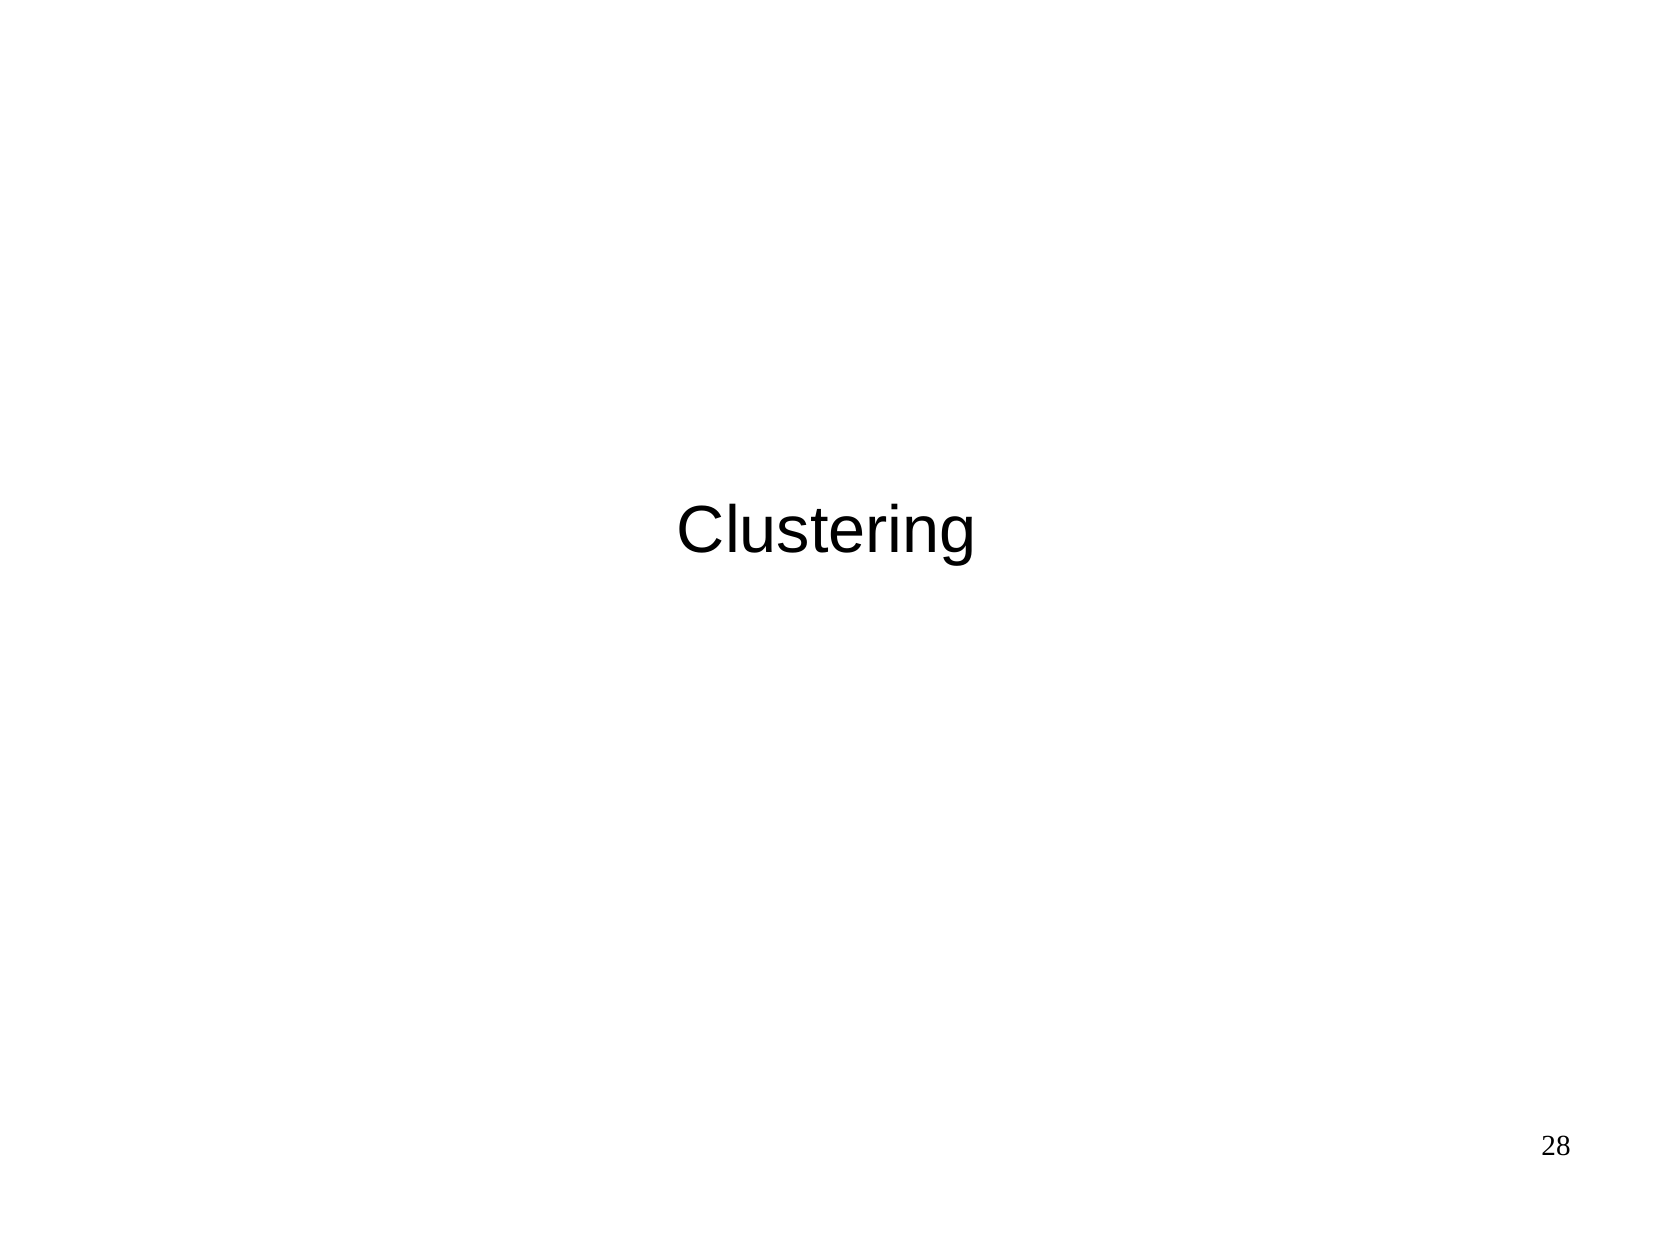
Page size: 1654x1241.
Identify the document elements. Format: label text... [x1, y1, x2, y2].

subtitle Clustering [82, 49, 1571, 1010]
